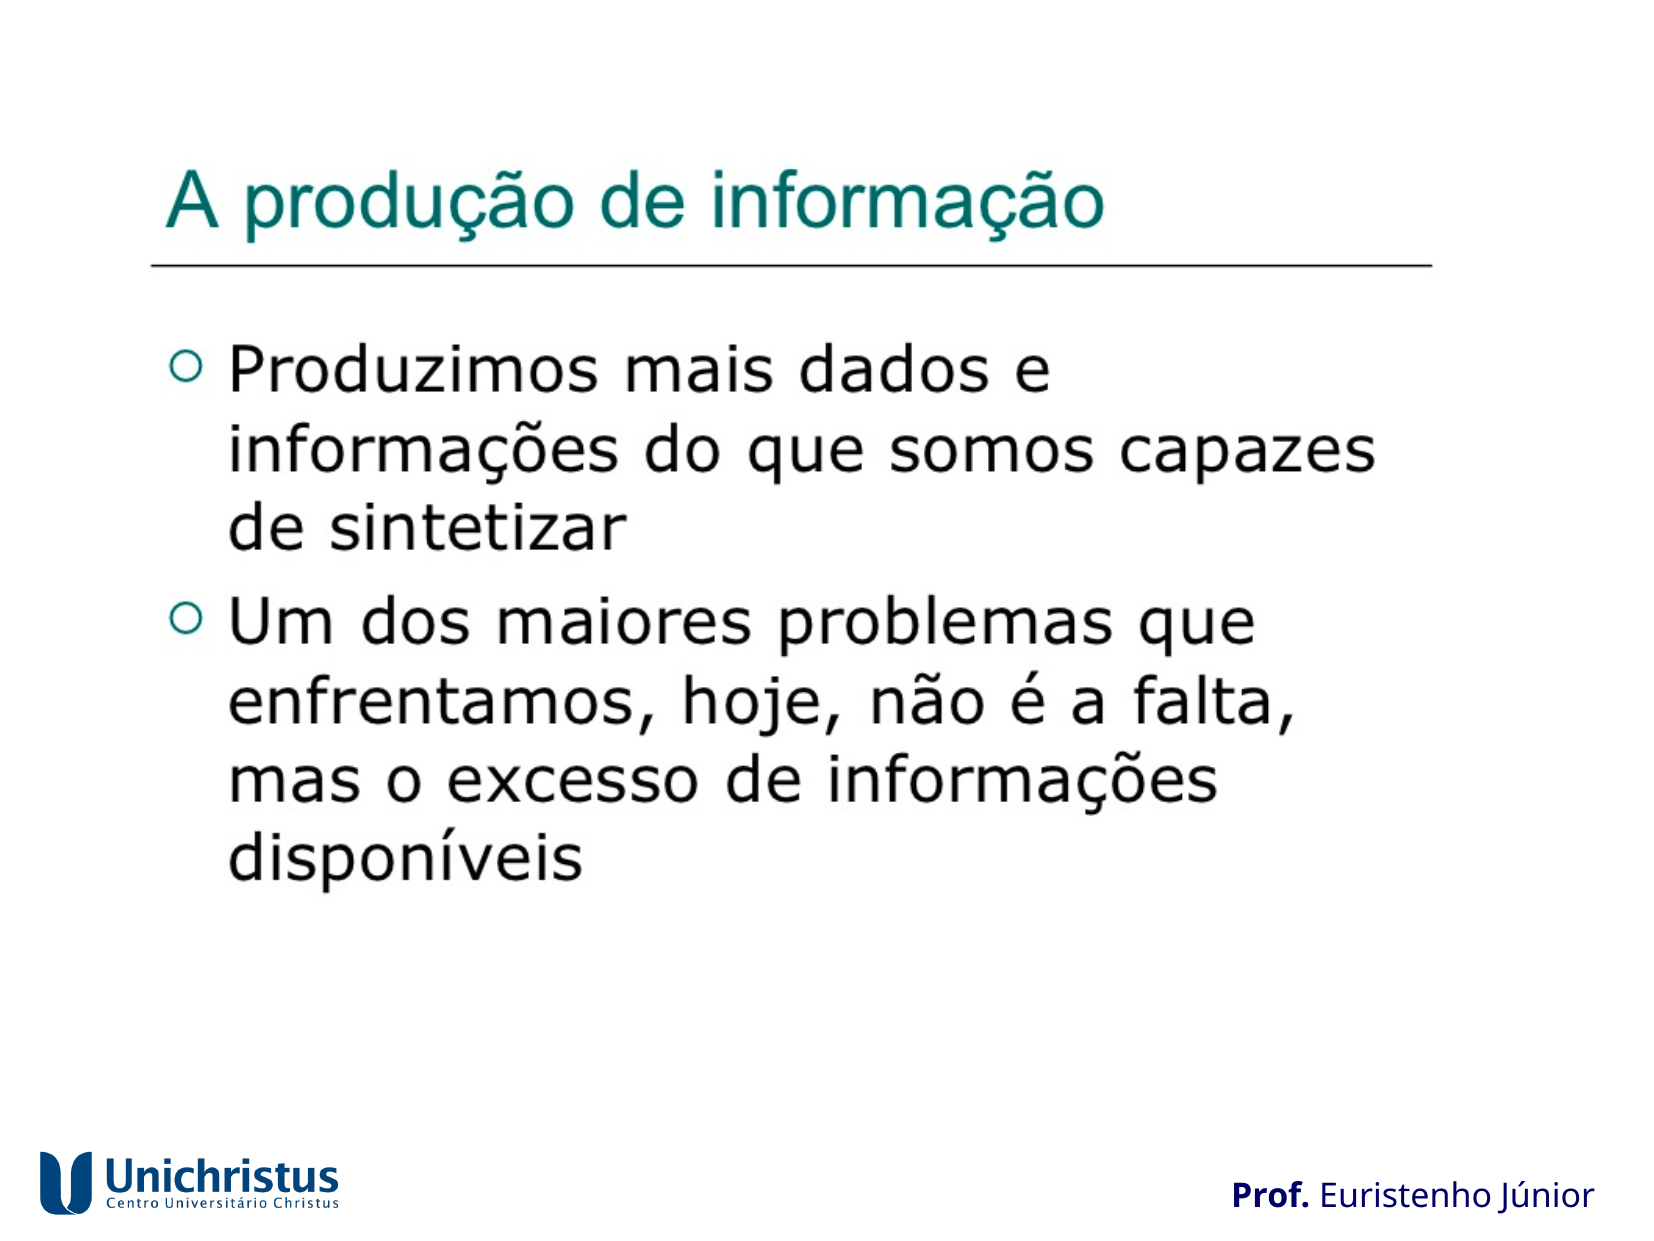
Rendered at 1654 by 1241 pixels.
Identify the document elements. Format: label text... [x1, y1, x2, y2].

picture [94, 157, 1450, 910]
text_box Prof. Euristenho Júnior [1216, 1163, 1654, 1224]
picture [35, 1148, 343, 1217]
